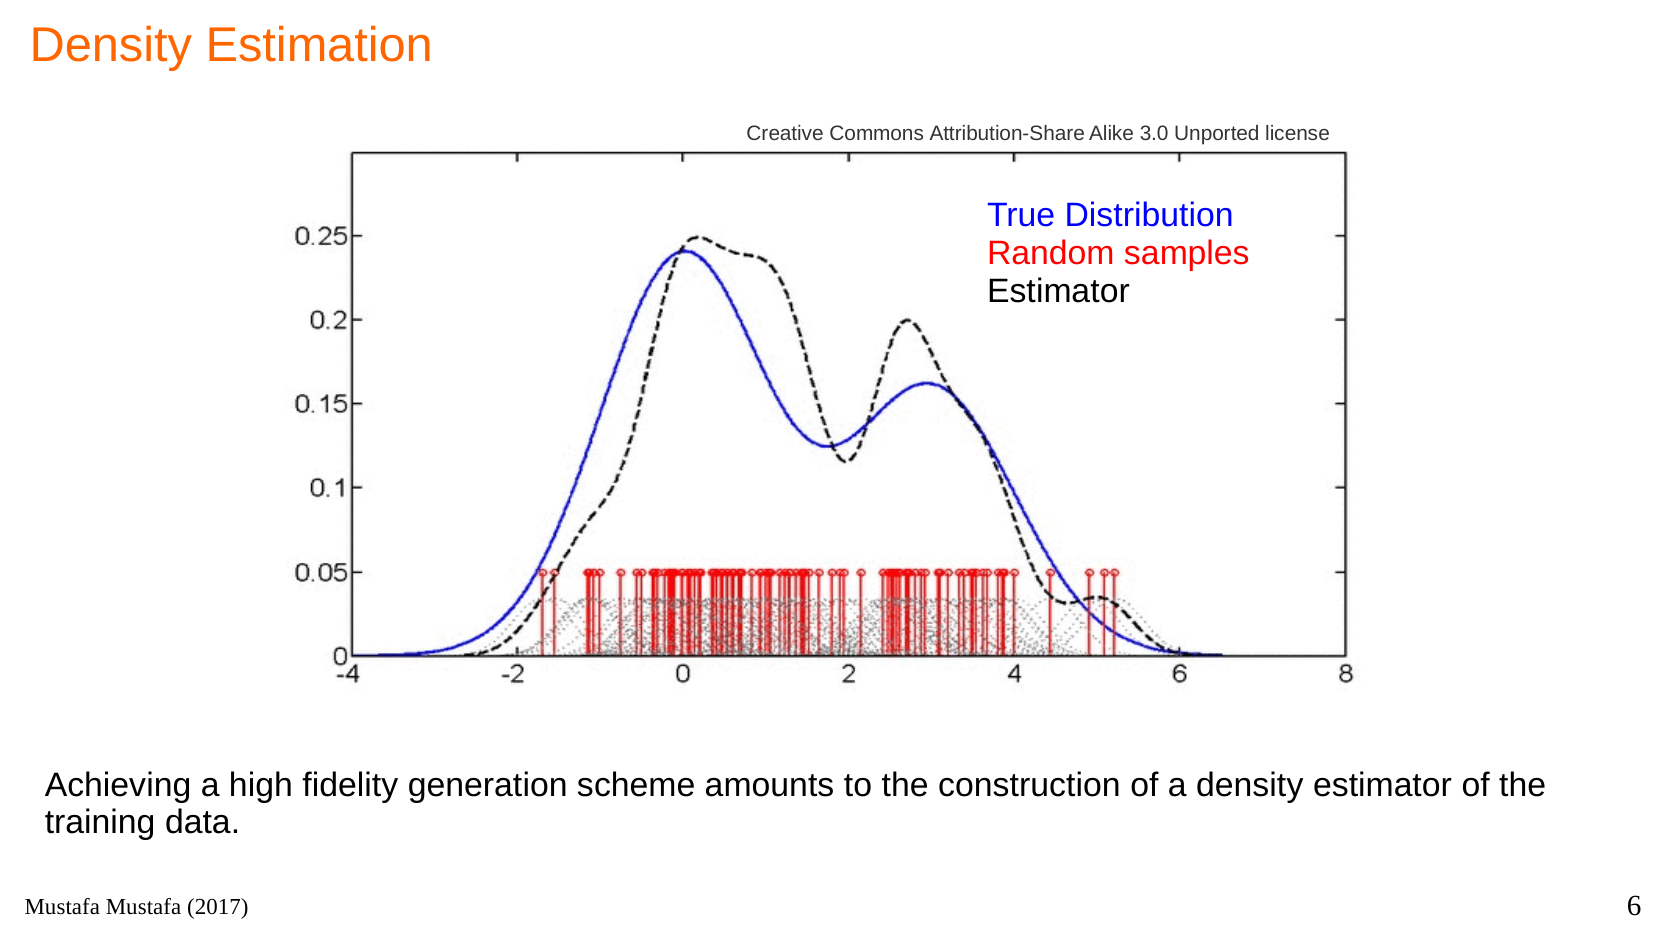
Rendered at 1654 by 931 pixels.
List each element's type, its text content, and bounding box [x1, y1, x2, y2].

text_box Achieving a high fidelity generation scheme amounts to the construction of a density estimator of the training data. [30, 758, 1621, 849]
text_box Creative Commons Attribution-Share Alike 3.0 Unported license [725, 114, 1345, 153]
title Density Estimation [29, 15, 1621, 74]
text_box True Distribution Random samples Estimator [972, 188, 1294, 318]
picture [186, 107, 1468, 724]
